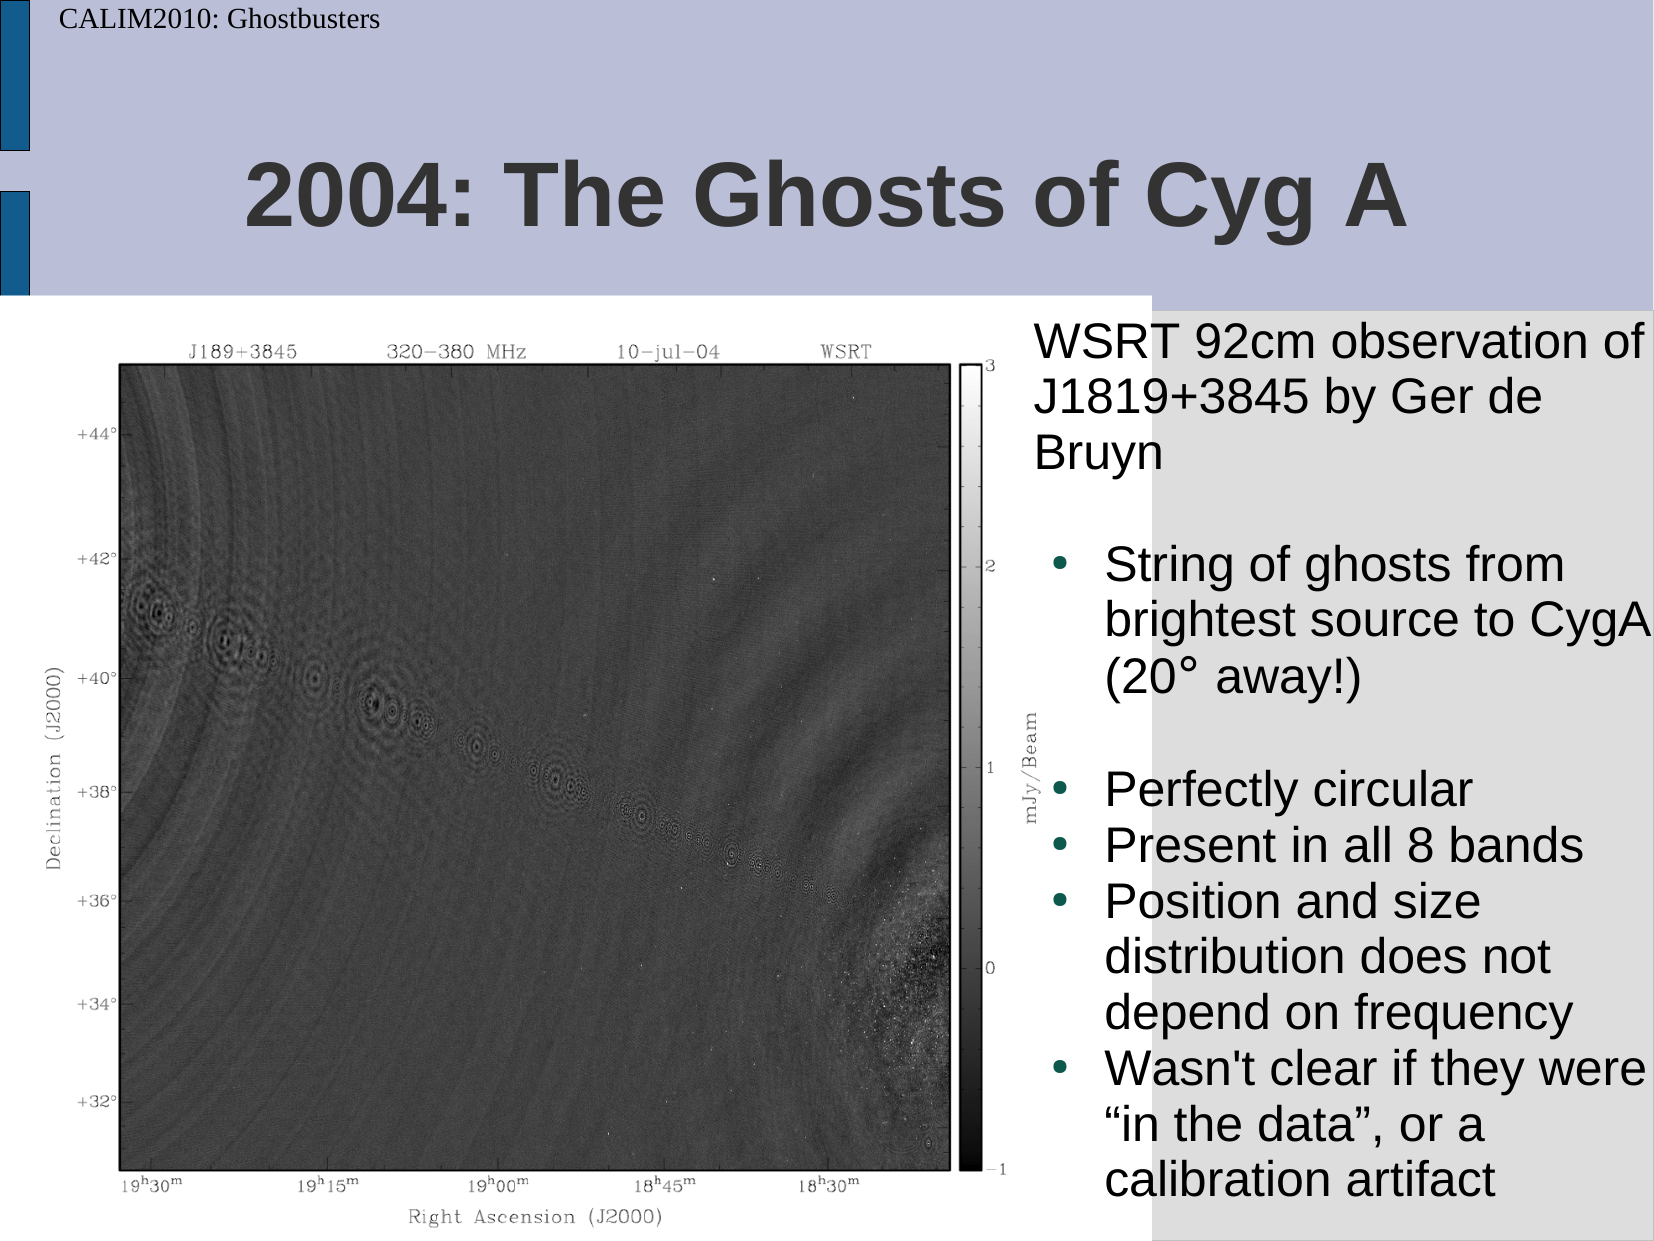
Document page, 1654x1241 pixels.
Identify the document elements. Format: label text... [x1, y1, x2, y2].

list WSRT 92cm observation of J1819+3845 by Ger de Bruyn String of ghosts from brightest source to CygA (20° away!) Perfectly circular Present in all 8 bands Position and size distribution does not depend on frequency Wasn't clear if they were “in the data”, or a calibration artifact [1033, 312, 1654, 1241]
title 2004: The Ghosts of Cyg A [121, 98, 1534, 291]
picture [0, 295, 1152, 1241]
